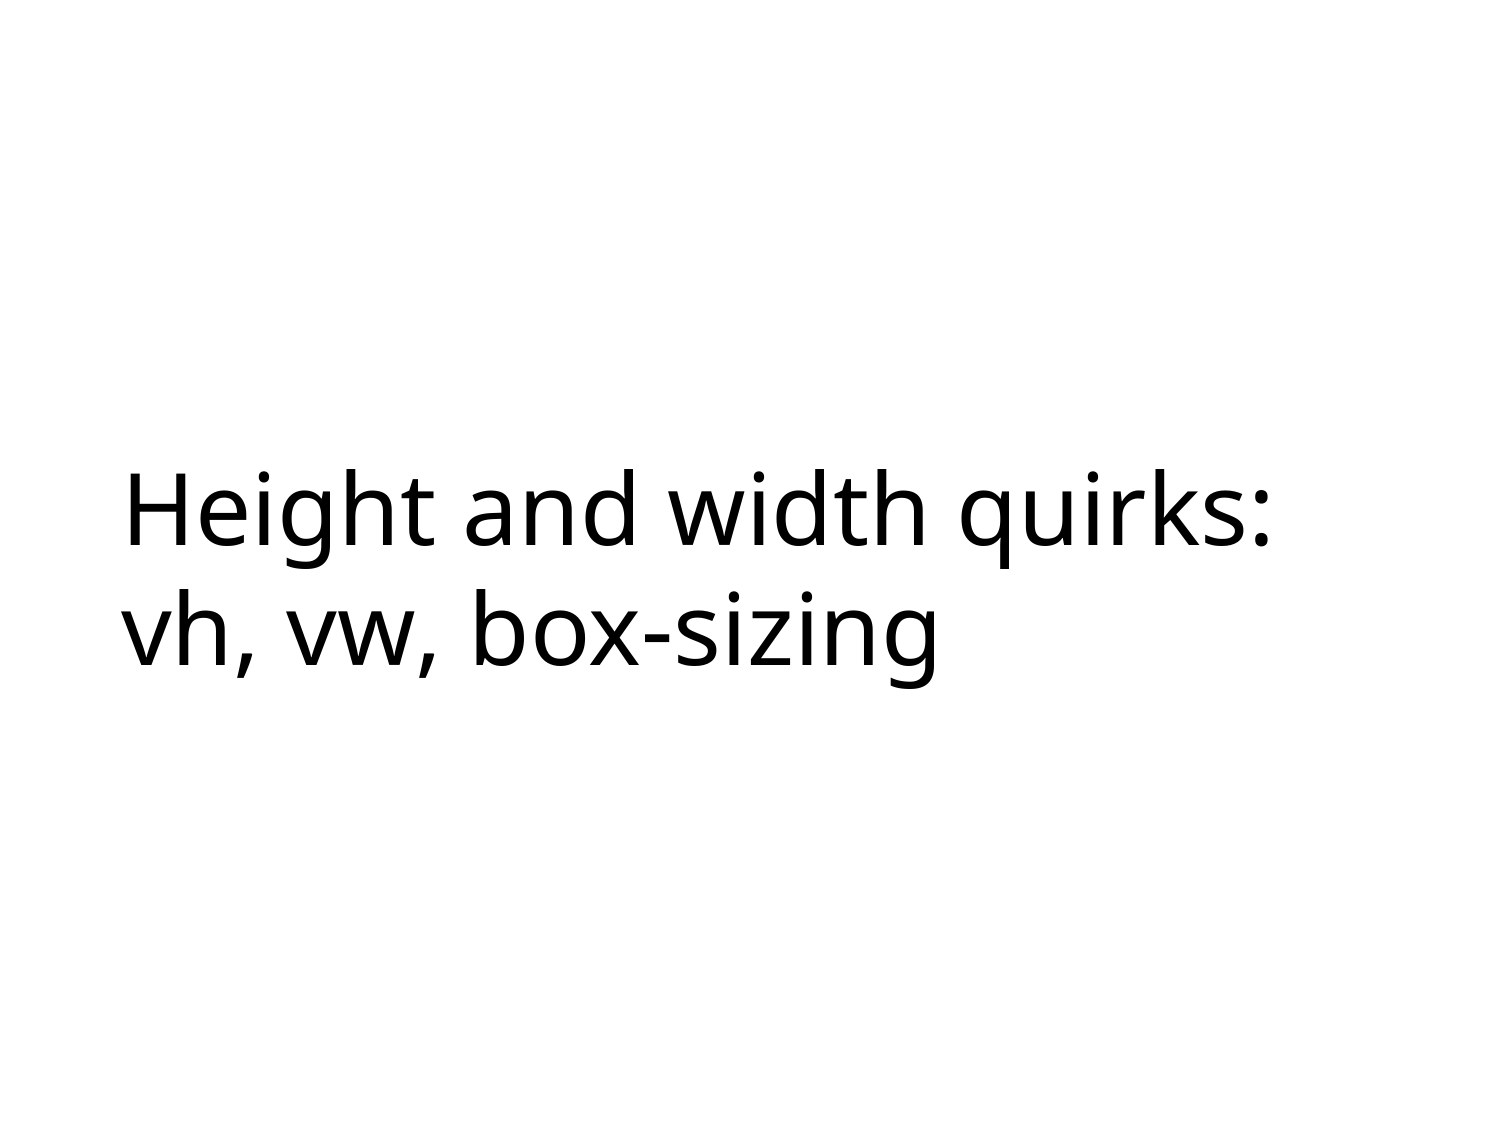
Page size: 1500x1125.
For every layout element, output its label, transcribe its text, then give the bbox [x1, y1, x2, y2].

title Height and width quirks: vh, vw, box-sizing [106, 118, 1406, 1013]
